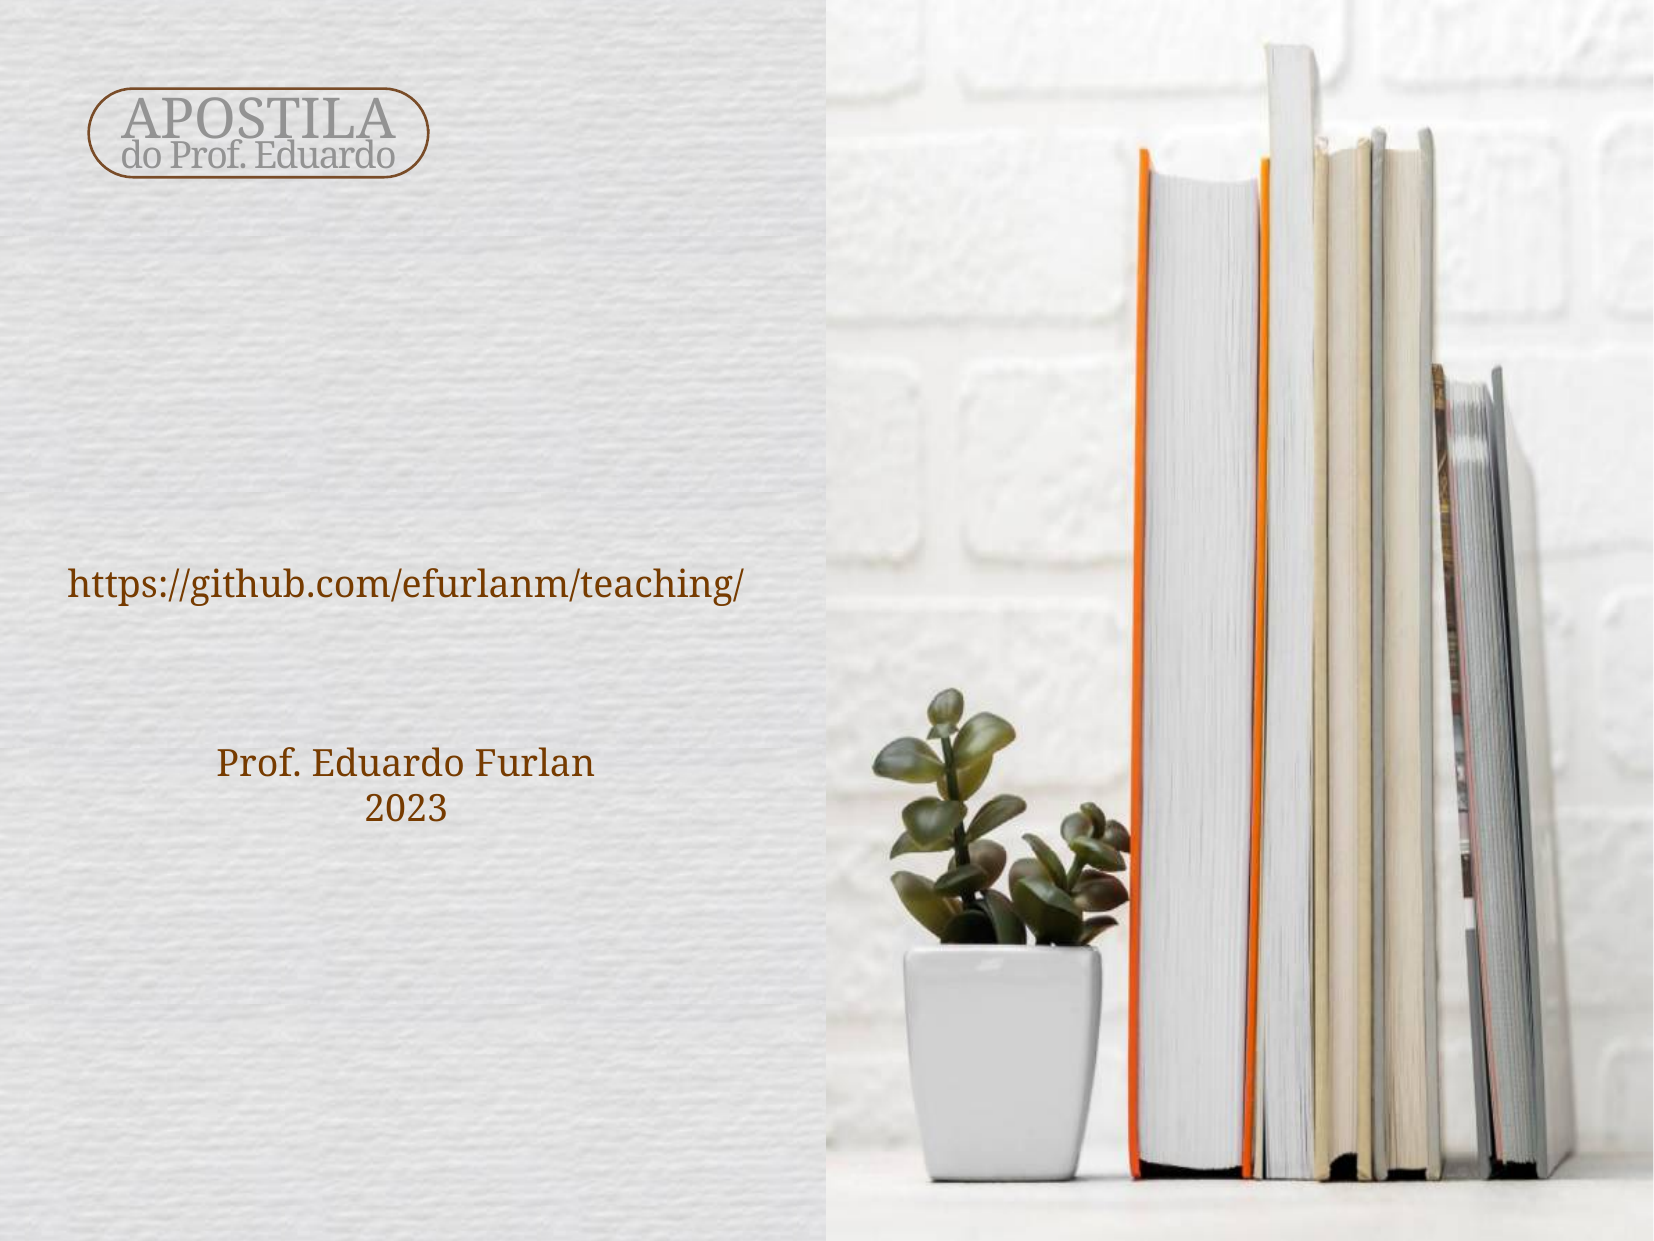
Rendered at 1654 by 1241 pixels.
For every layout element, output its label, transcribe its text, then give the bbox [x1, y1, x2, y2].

text_box [0, 0, 826, 1241]
picture [826, 0, 1654, 1241]
text_box https://github.com/efurlanm/teaching/ Prof. Eduardo Furlan 2023 [0, 560, 813, 837]
text_box APOSTILA do Prof. Eduardo [88, 88, 429, 178]
